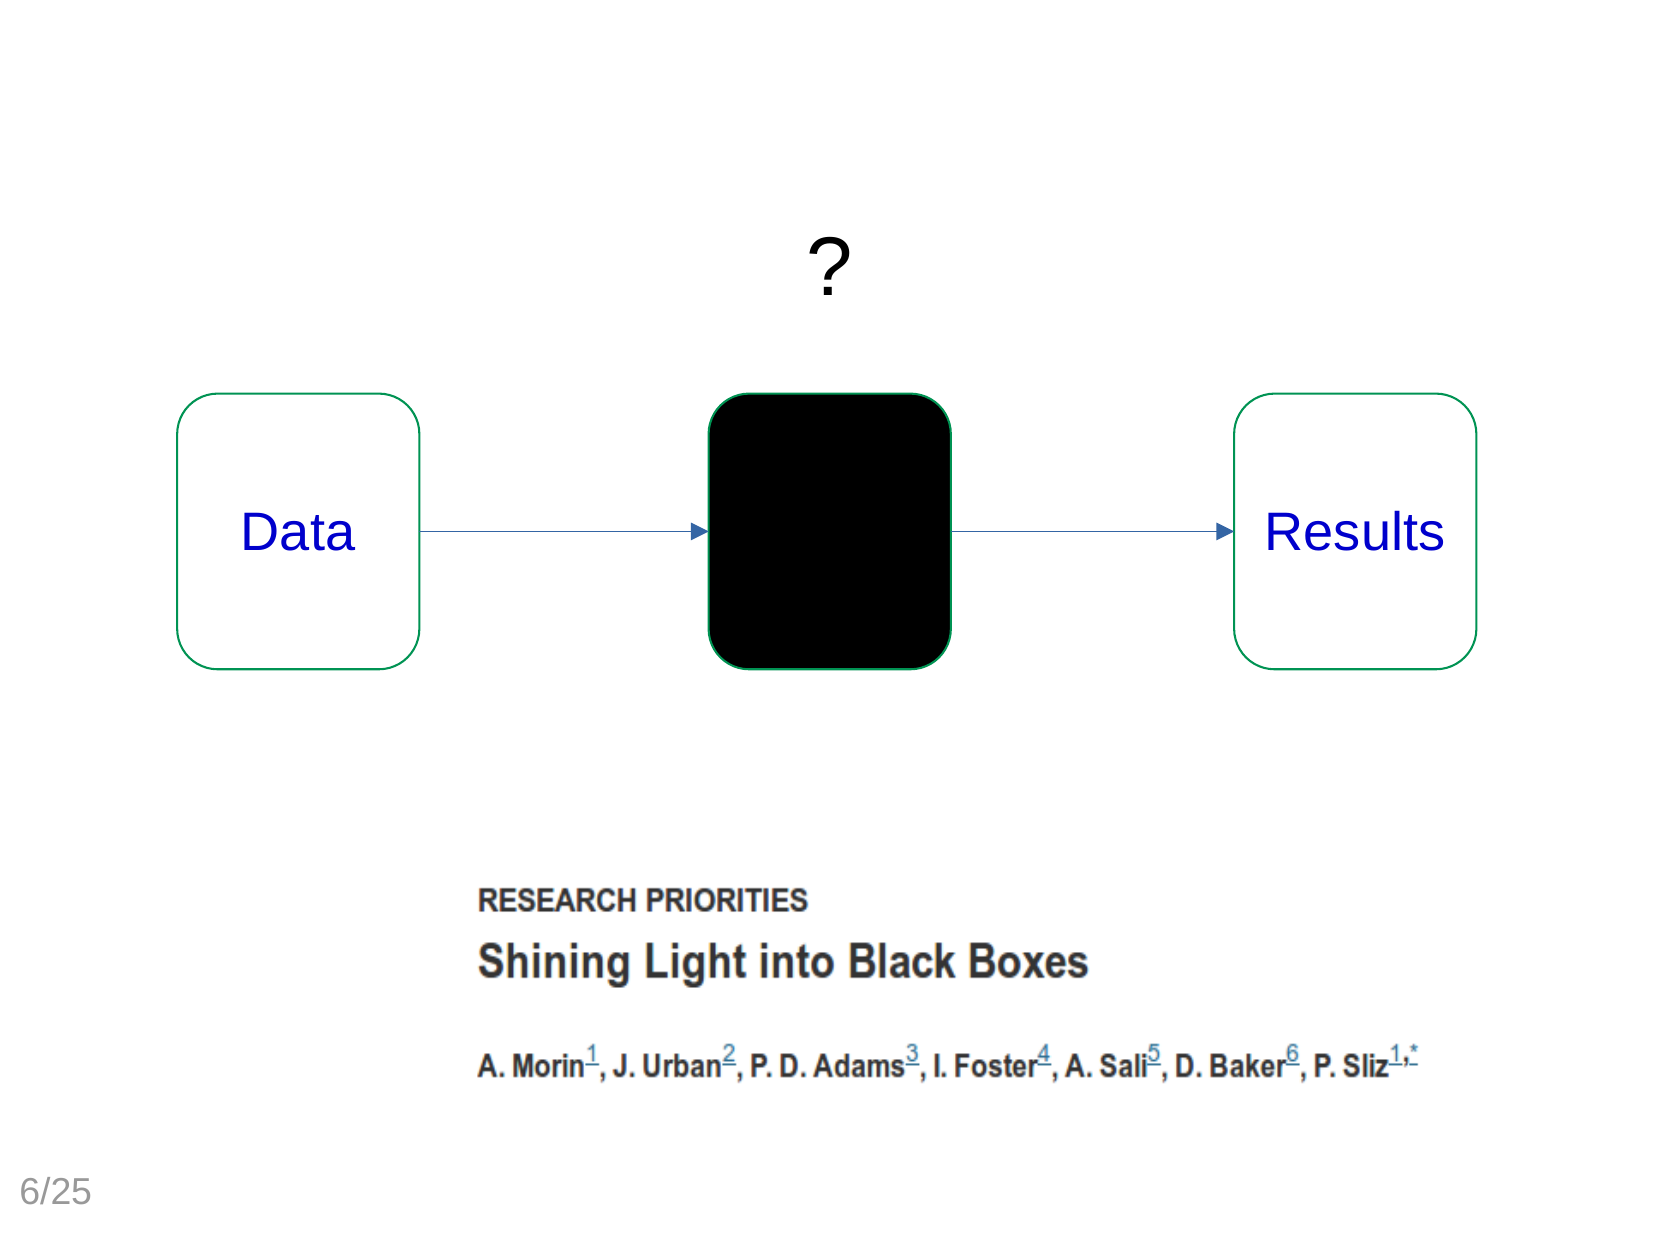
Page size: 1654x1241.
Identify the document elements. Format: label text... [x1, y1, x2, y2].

text_box <number>/25 [4, 1163, 352, 1239]
text_box Results [1234, 393, 1477, 670]
text_box ? [791, 212, 899, 372]
text_box Data [177, 393, 420, 670]
picture [446, 852, 1441, 1087]
text_box Methods [708, 393, 951, 670]
